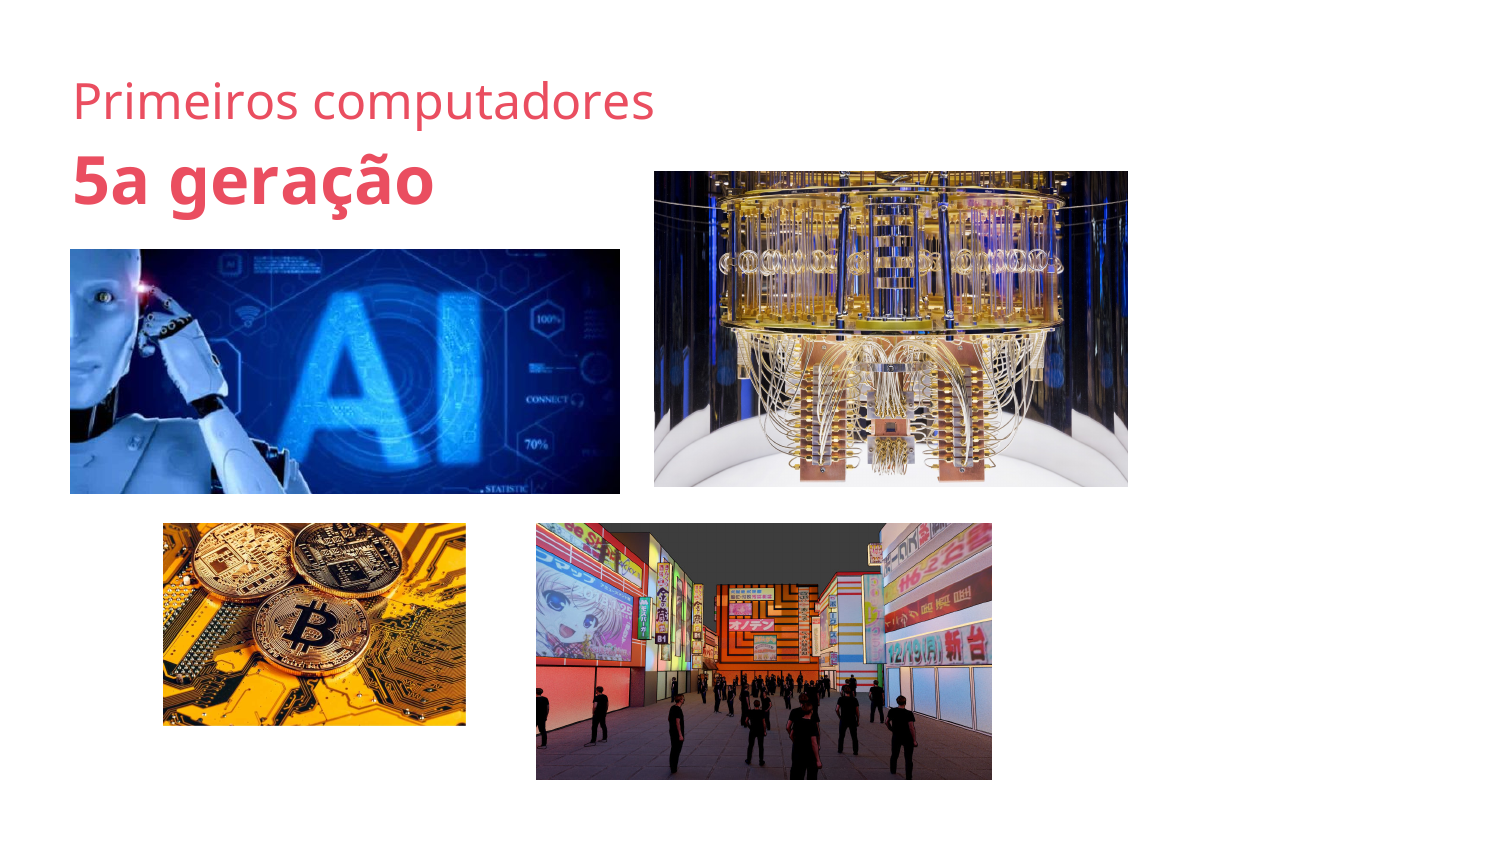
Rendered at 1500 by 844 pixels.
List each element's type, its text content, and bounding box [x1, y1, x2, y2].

picture [70, 249, 620, 494]
text_box 5a geração [57, 102, 1087, 241]
text_box Primeiros computadores [57, 45, 1274, 126]
picture [536, 523, 992, 780]
picture [163, 523, 466, 726]
picture [654, 171, 1128, 487]
